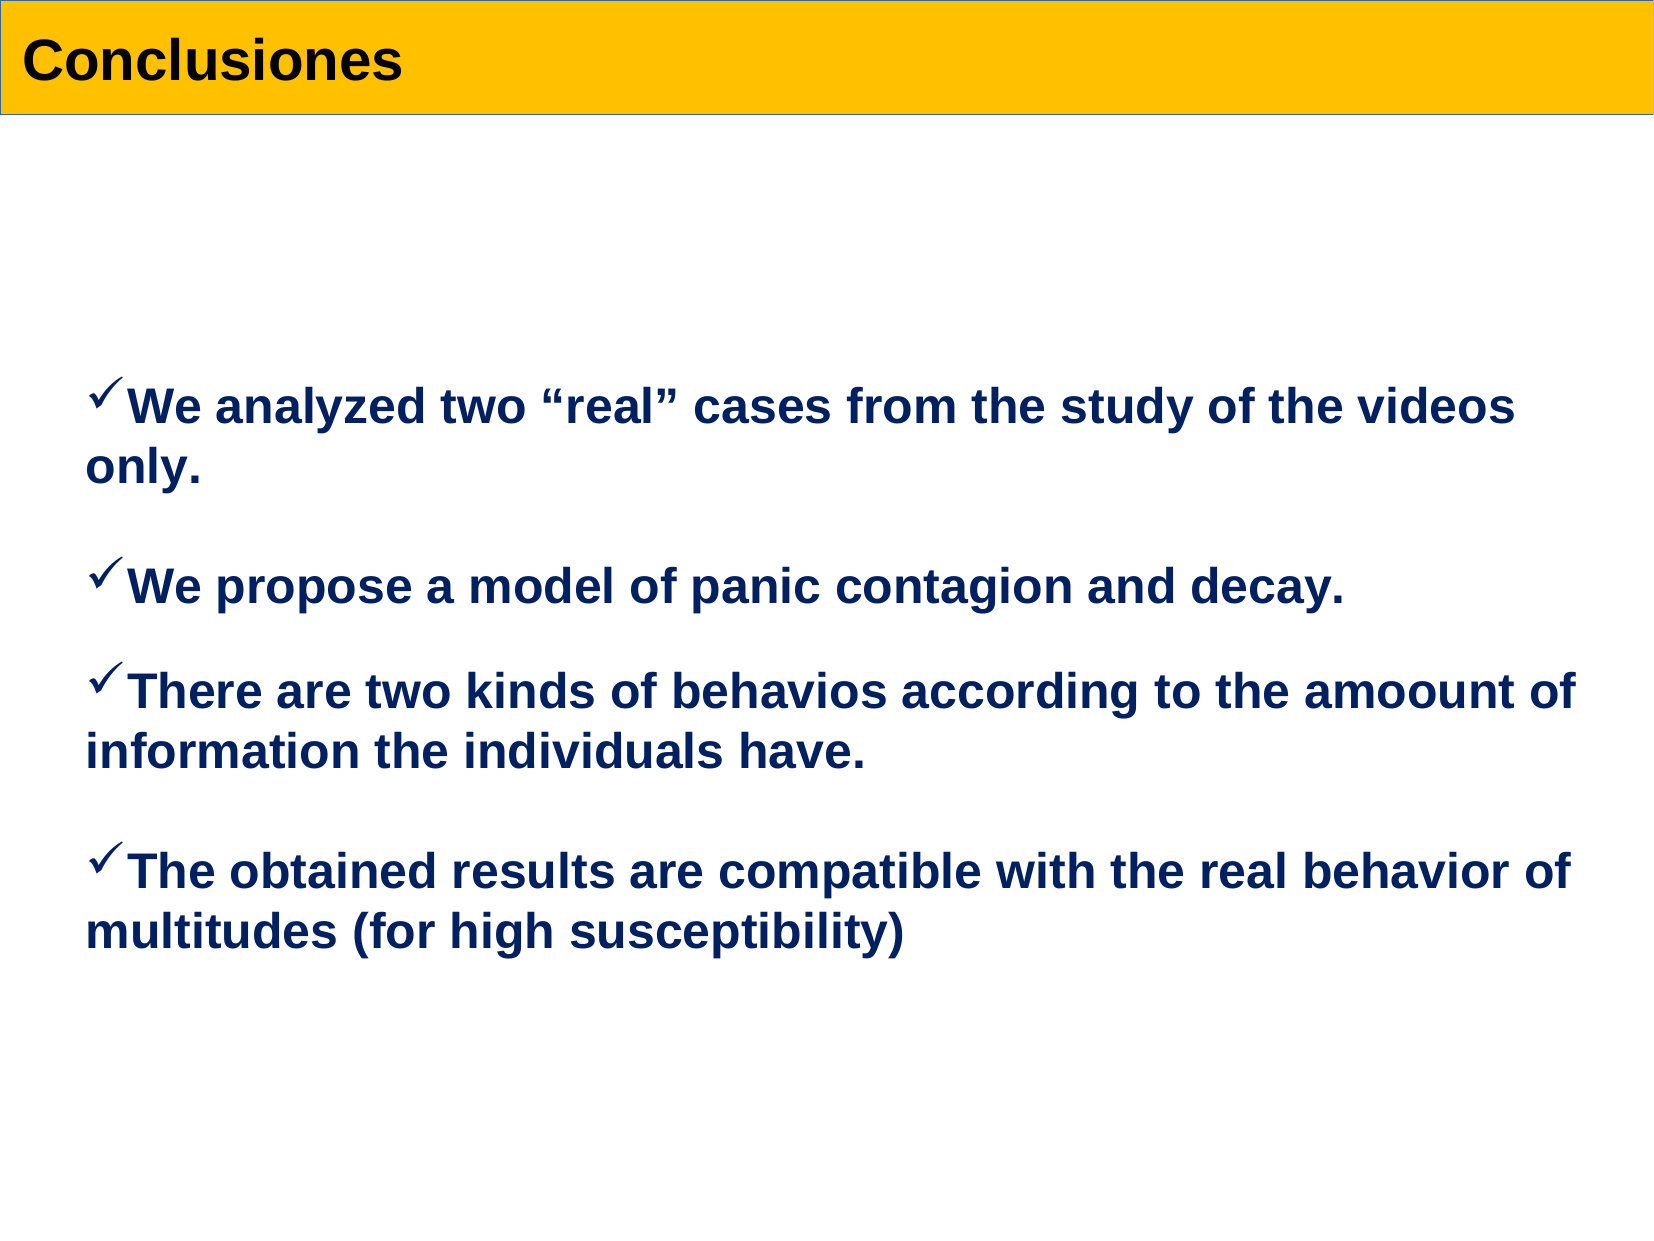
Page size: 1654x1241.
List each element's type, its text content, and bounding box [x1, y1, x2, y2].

text_box [0, 0, 1654, 115]
text_box We analyzed two “real” cases from the study of the videos only. We propose a model of panic contagion and decay. There are two kinds of behavios according to the amoount of information the individuals have. The obtained results are compatible with the real behavior of multitudes (for high susceptibility) [70, 366, 1607, 922]
text_box Conclusiones [7, 14, 981, 95]
